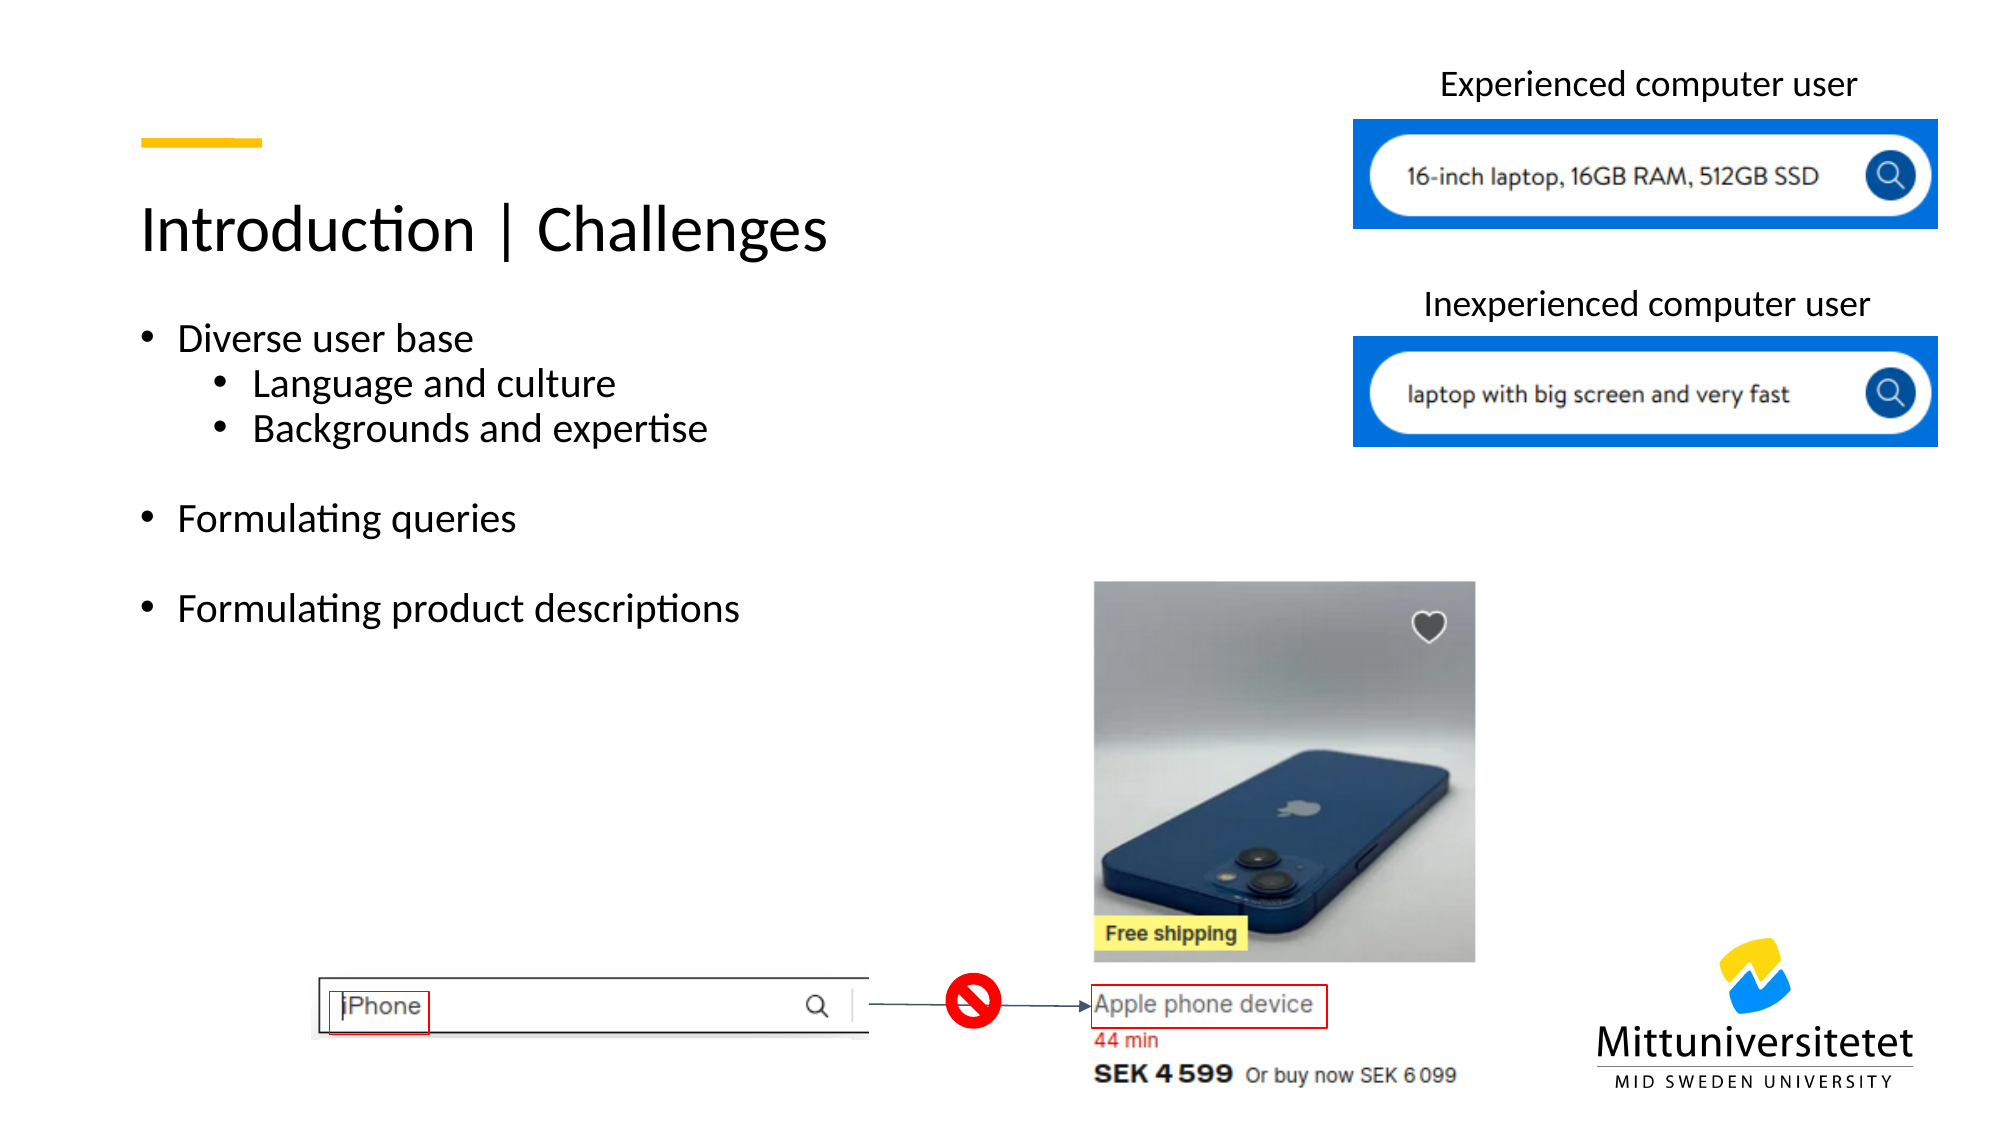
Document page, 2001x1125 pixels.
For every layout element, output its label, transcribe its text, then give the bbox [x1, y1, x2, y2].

picture [1353, 336, 1938, 447]
list Diverse user base Language and culture Backgrounds and expertise Formulating queries Formulating product descriptions [124, 258, 1192, 850]
text_box Inexperienced computer user [1408, 263, 1925, 339]
picture [1092, 986, 1326, 1027]
picture [1597, 938, 1913, 1088]
picture [1353, 119, 1938, 229]
text_box Experienced computer user [1425, 43, 1983, 119]
picture [1076, 570, 1489, 1113]
text_box [946, 973, 1001, 1028]
title Introduction | Challenges [124, 186, 1056, 258]
picture [311, 968, 869, 1040]
